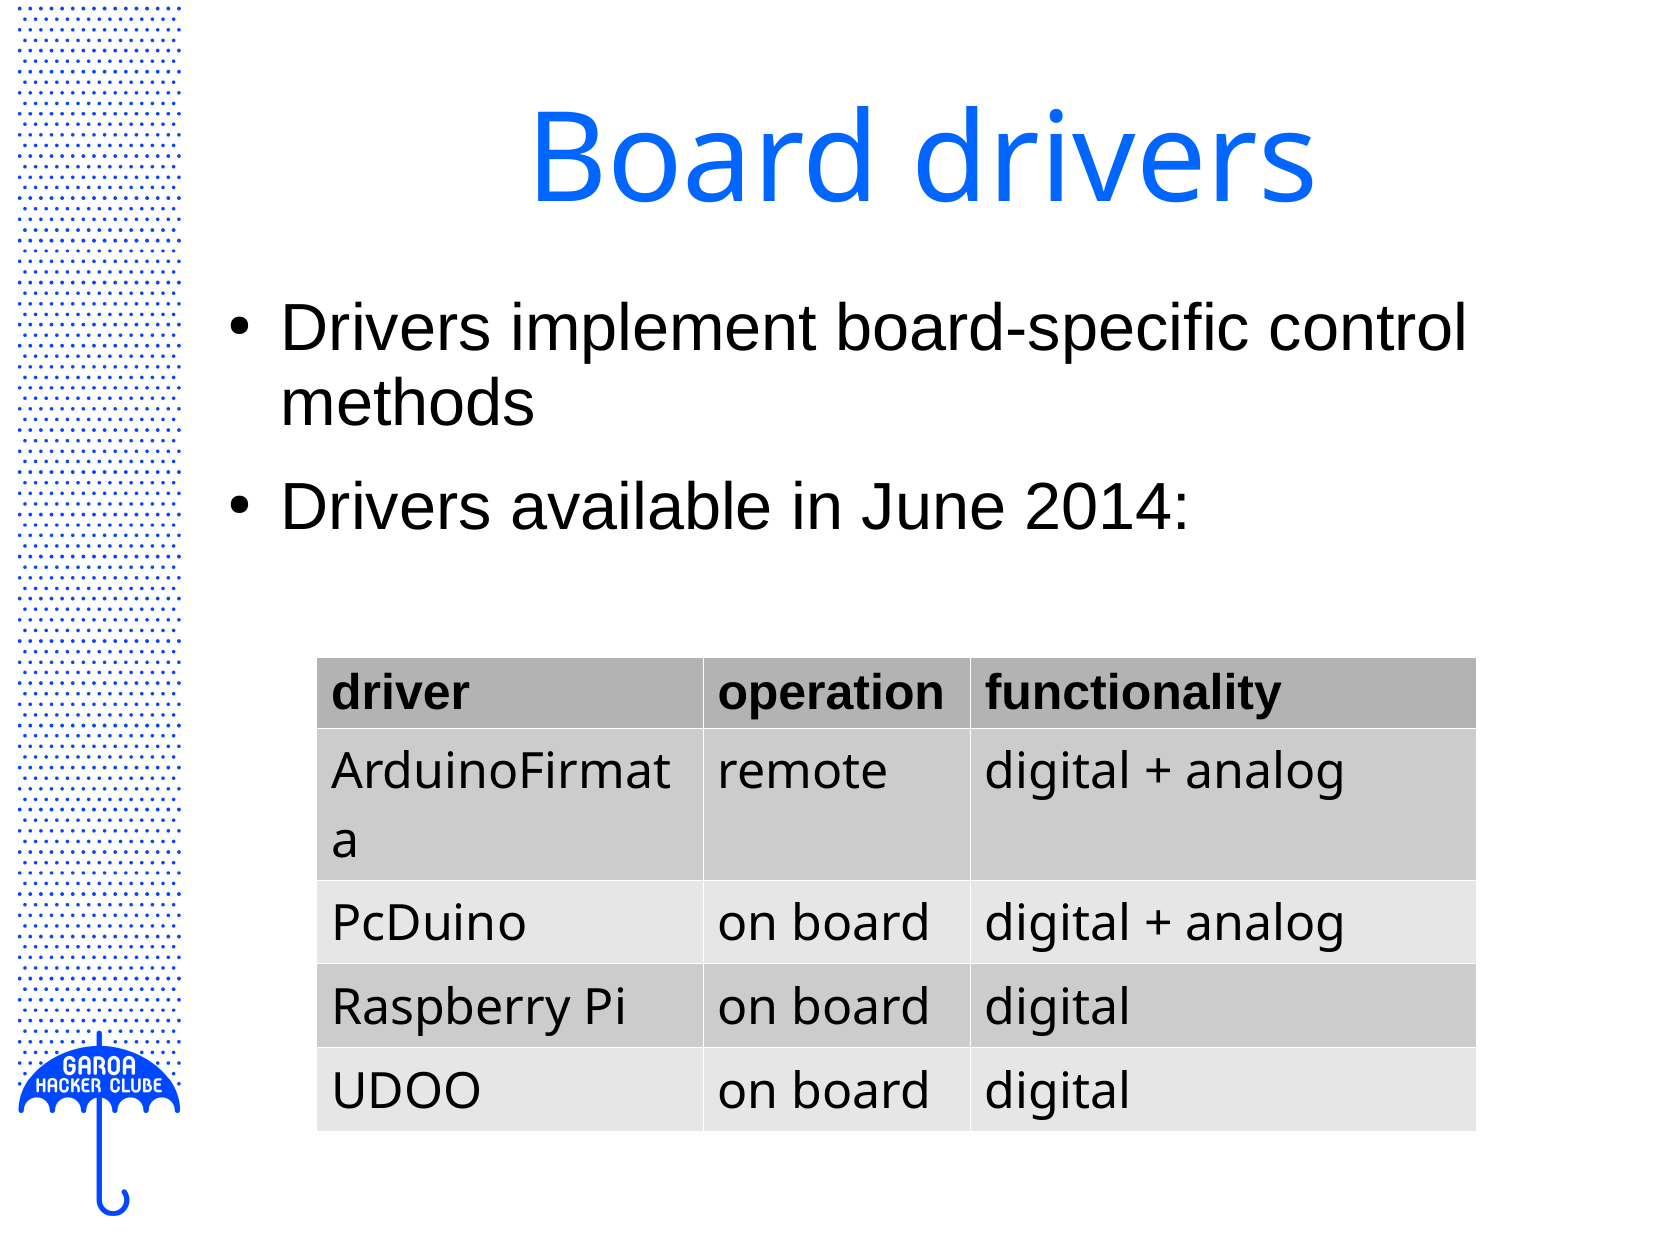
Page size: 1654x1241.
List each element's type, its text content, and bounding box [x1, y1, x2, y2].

table_cell remote [704, 729, 970, 880]
table_cell ArduinoFirmata [317, 729, 703, 880]
table_cell on board [704, 1048, 970, 1131]
table_cell digital [971, 964, 1476, 1047]
table_cell PcDuino [317, 881, 703, 963]
table_cell digital + analog [971, 729, 1476, 880]
title Board drivers [210, 49, 1636, 257]
table_header operation [704, 658, 970, 728]
picture [17, 0, 181, 1216]
table_cell digital + analog [971, 881, 1476, 963]
table_cell on board [704, 964, 970, 1047]
table_cell Raspberry Pi [317, 964, 703, 1047]
table_cell digital [971, 1048, 1476, 1131]
table_cell UDOO [317, 1048, 703, 1131]
list Drivers implement board-specific control methods Drivers available in June 2014: [210, 290, 1636, 1156]
table_header functionality [971, 658, 1476, 728]
table_header driver [317, 658, 703, 728]
table_cell on board [704, 881, 970, 963]
